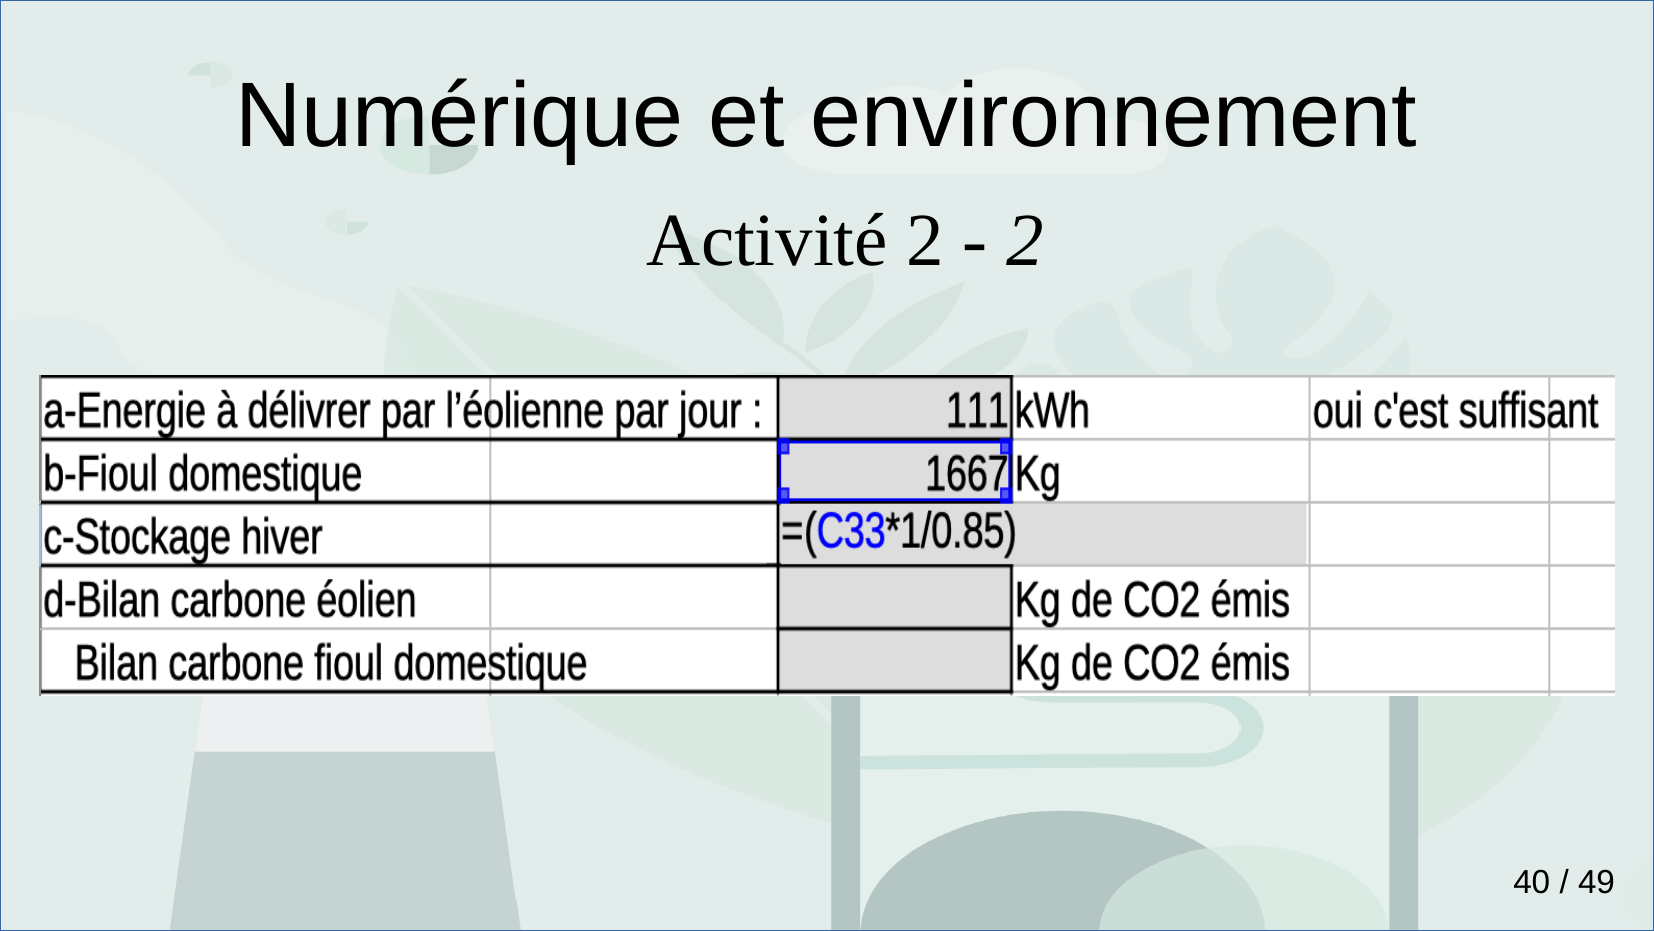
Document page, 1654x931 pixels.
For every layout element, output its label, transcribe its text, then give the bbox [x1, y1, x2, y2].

text_box [0, 0, 1654, 931]
text_box <number> / 49 [1341, 855, 1630, 926]
picture [39, 375, 1615, 696]
text_box Activité 2 - 2 [574, 191, 1117, 372]
title Numérique et environnement [82, 37, 1571, 193]
